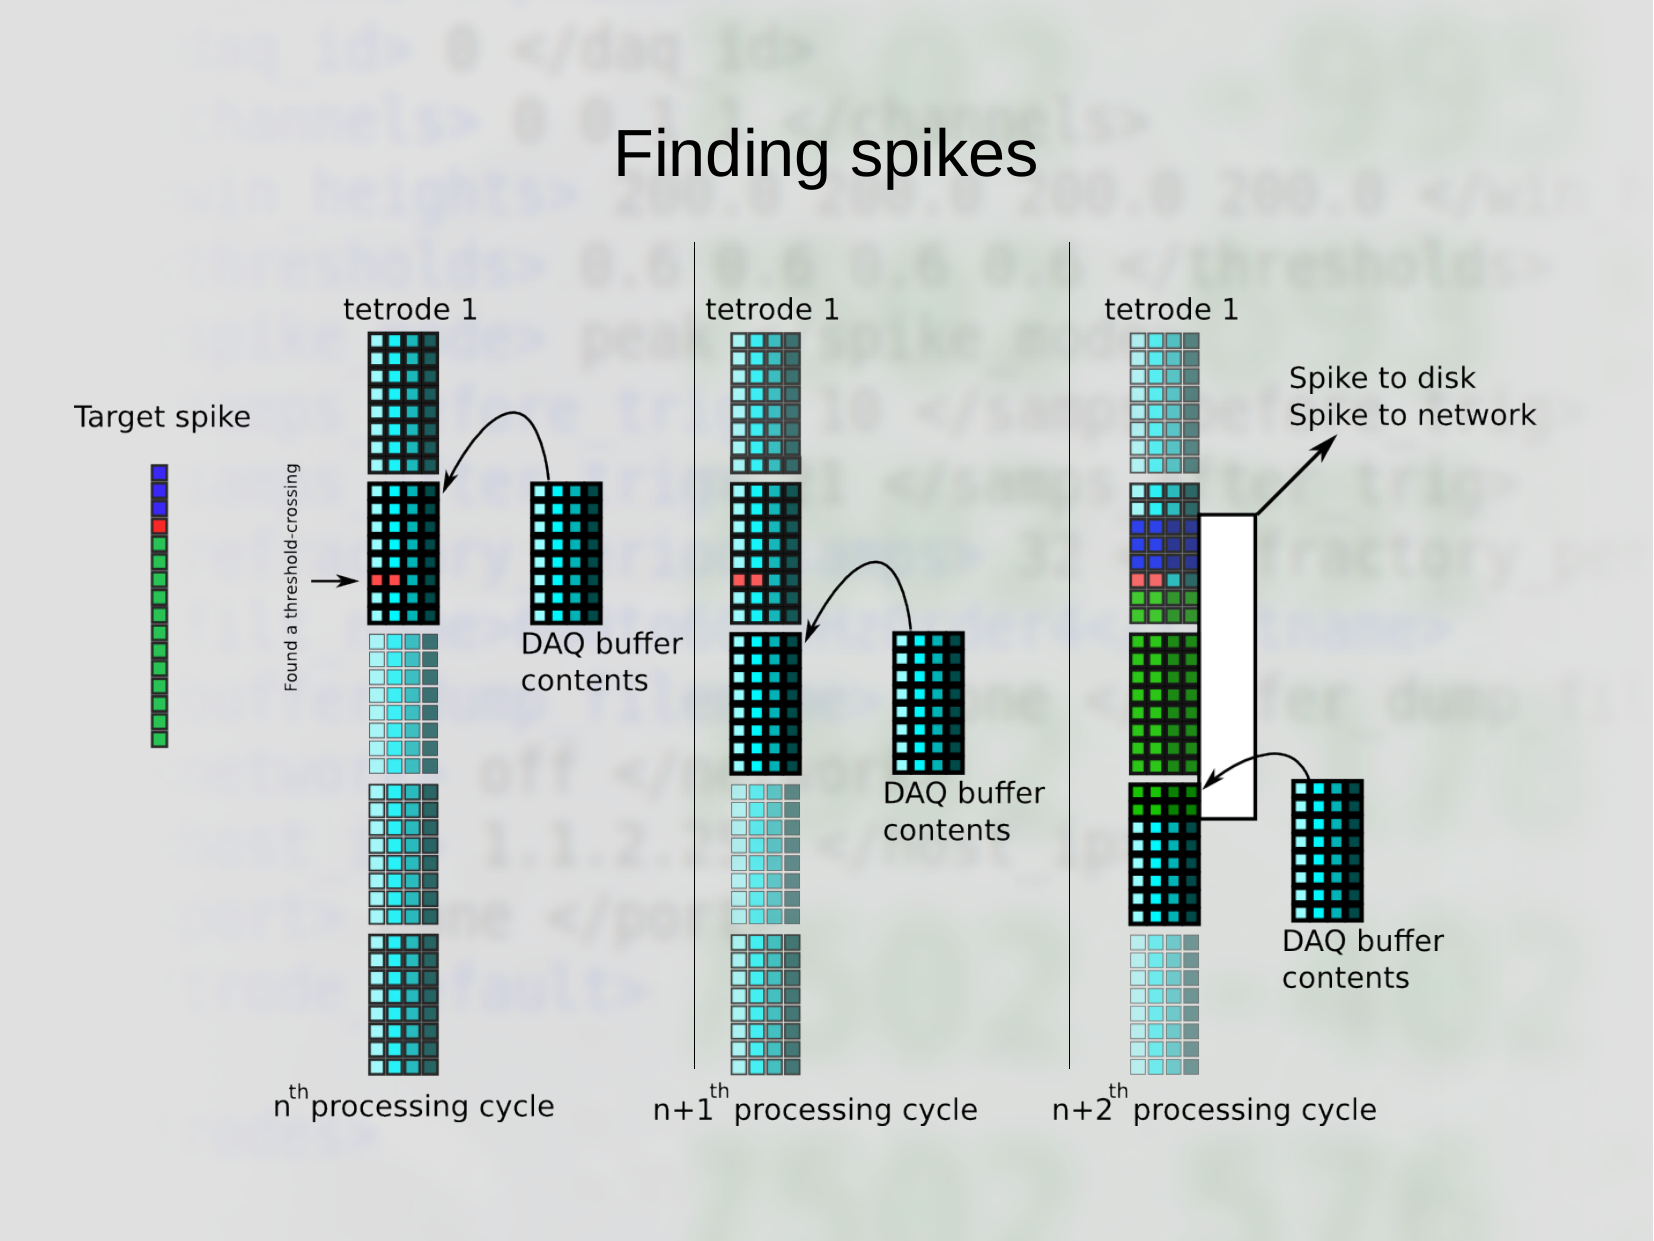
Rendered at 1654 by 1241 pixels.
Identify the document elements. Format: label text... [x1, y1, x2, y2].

title Finding spikes [82, 49, 1571, 257]
picture [0, 0, 1654, 1241]
